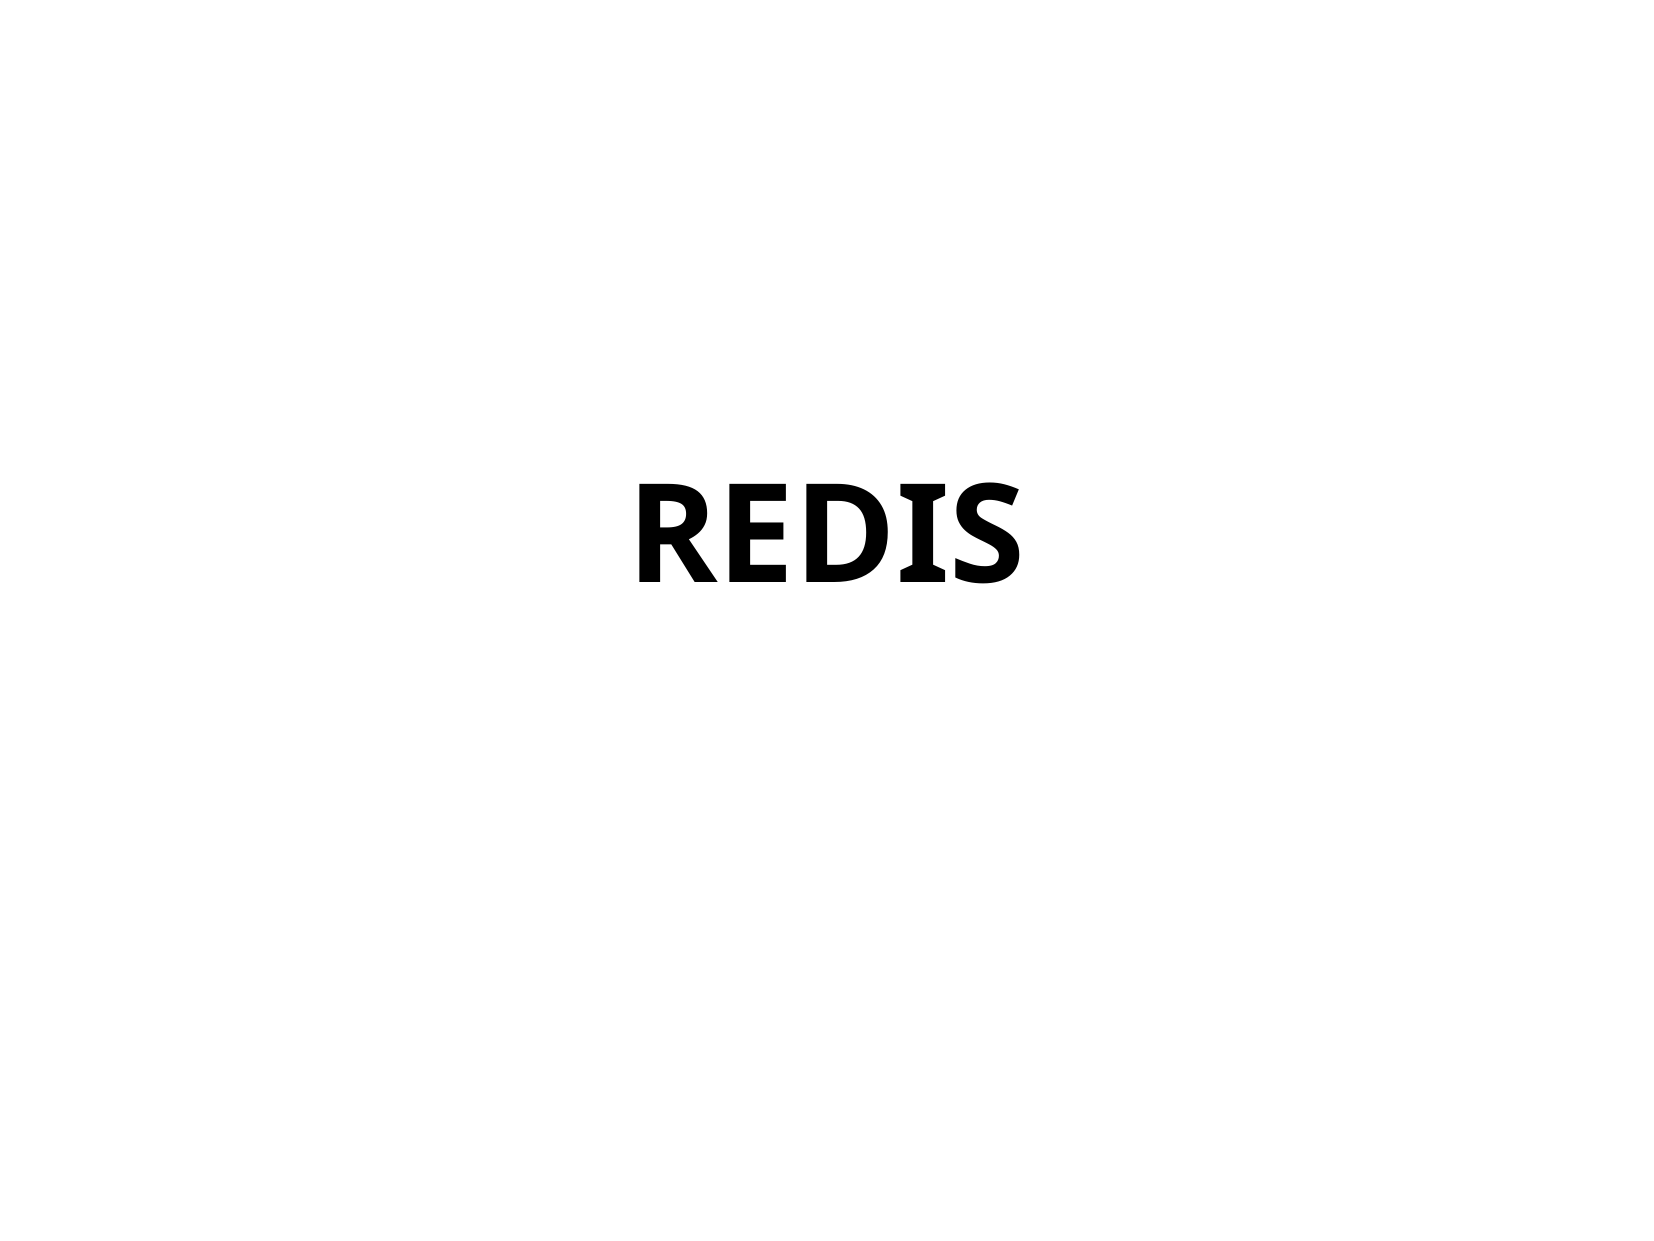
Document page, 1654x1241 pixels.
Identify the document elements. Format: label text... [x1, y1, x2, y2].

subtitle REDIS [82, 49, 1571, 1010]
